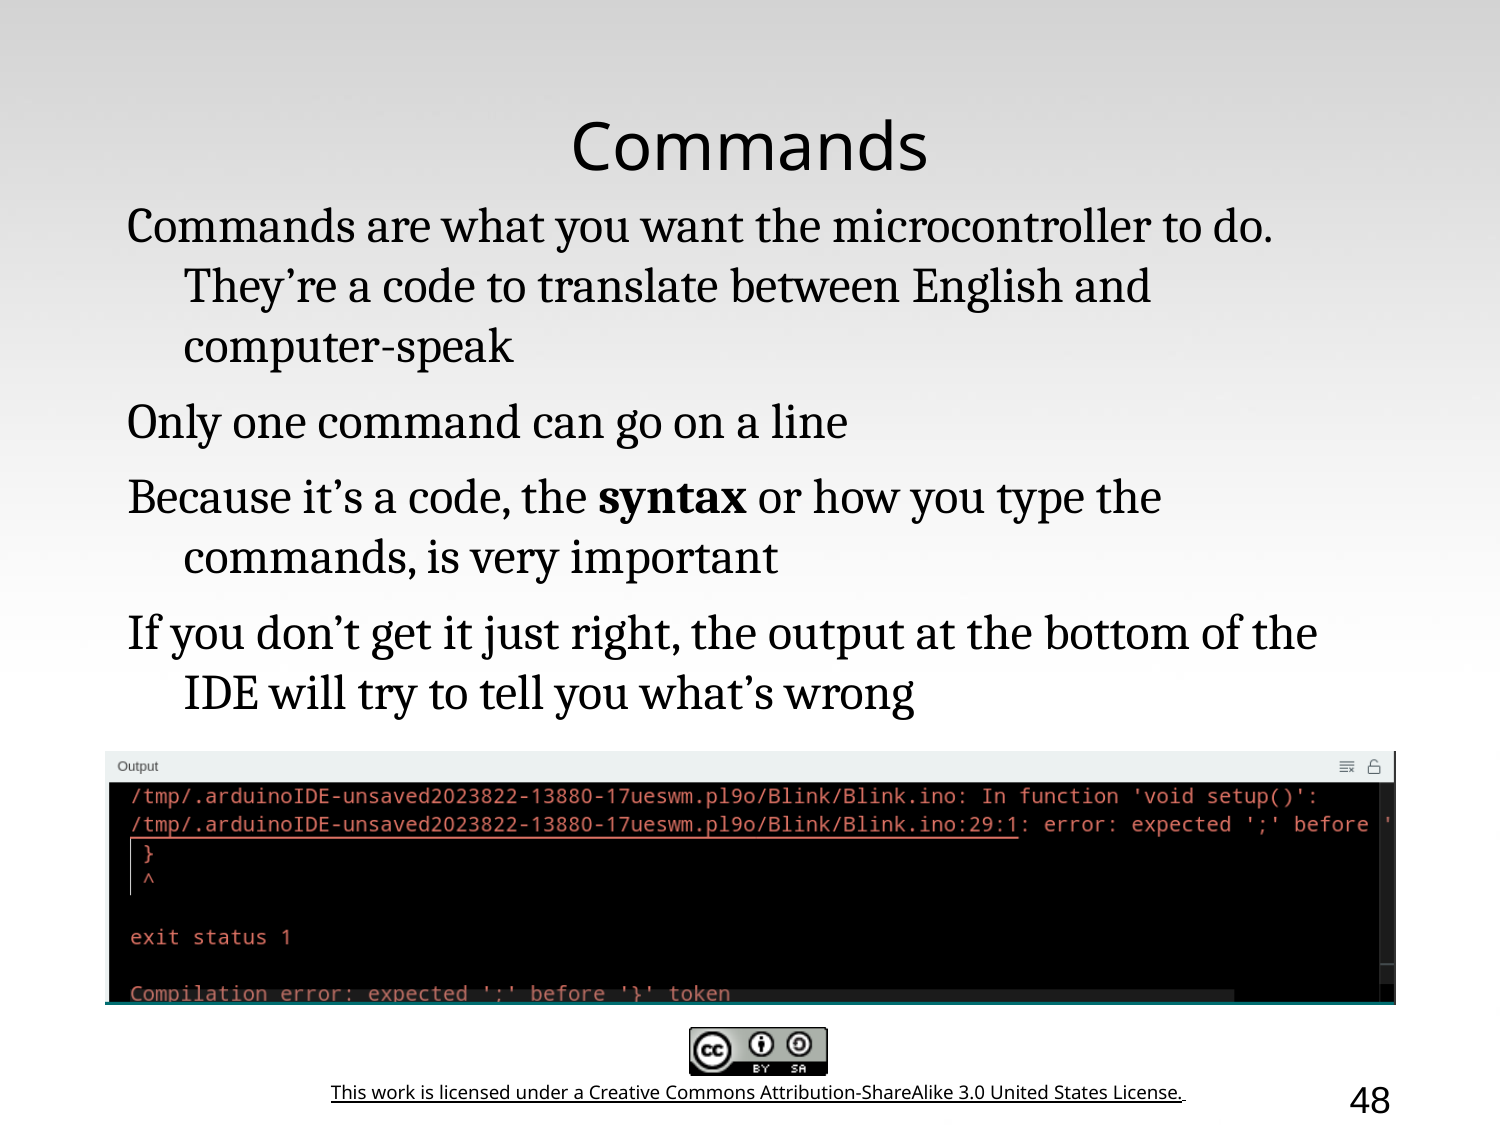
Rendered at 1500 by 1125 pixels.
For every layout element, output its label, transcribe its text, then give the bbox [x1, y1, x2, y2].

picture [0, 0, 1500, 1125]
list Commands are what you want the microcontroller to do. They’re a code to translate between English and computer-speak Only one command can go on a line Because it’s a code, the syntax or how you type the commands, is very important If you don’t get it just right, the output at the bottom of the IDE will try to tell you what’s wrong [112, 184, 1388, 751]
title Commands [112, 49, 1388, 184]
